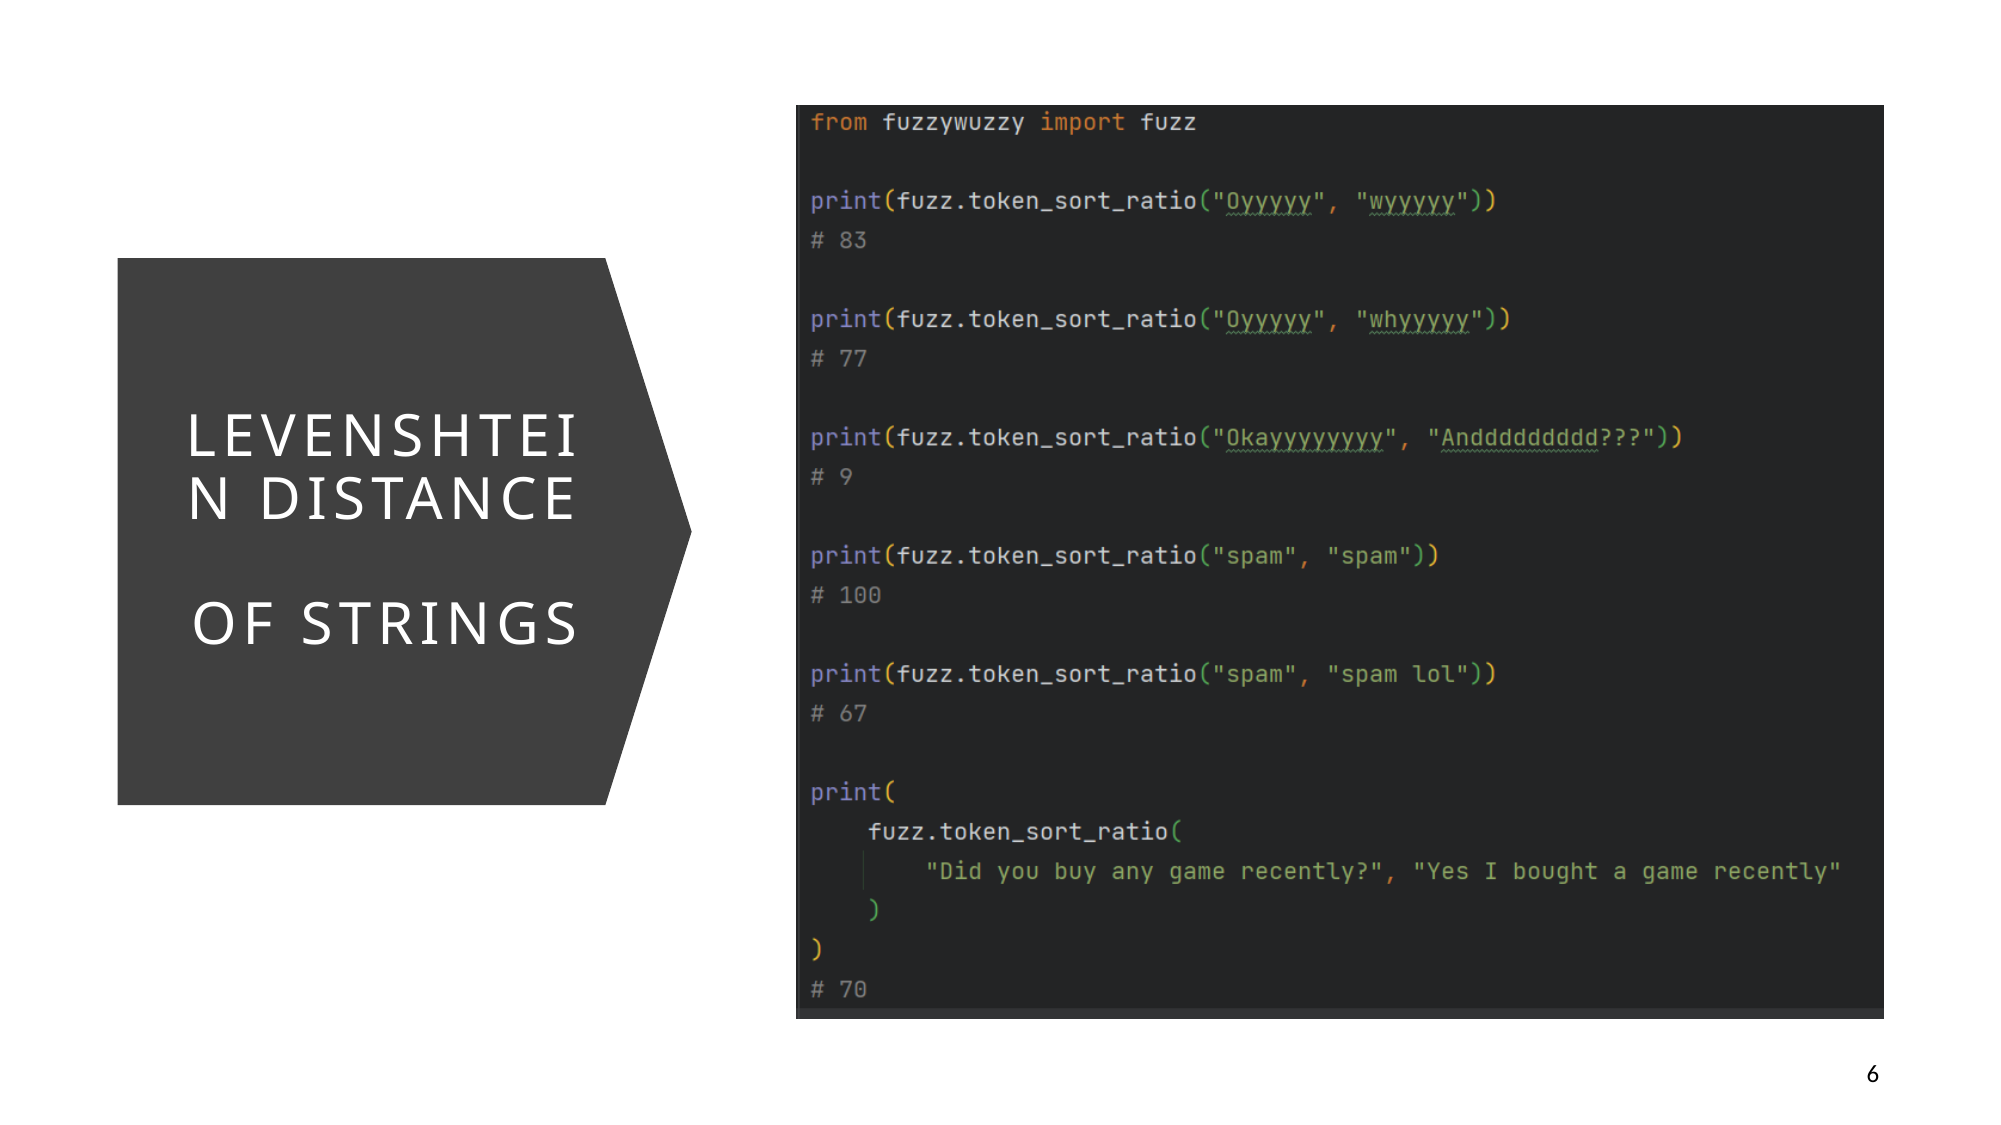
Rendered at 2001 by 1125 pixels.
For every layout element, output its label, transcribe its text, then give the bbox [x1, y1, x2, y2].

slide_number <number> [1810, 1042, 1895, 1103]
picture [796, 105, 1884, 1019]
title levenshtein distance of strings [168, 322, 601, 741]
text_box [117, 258, 692, 806]
